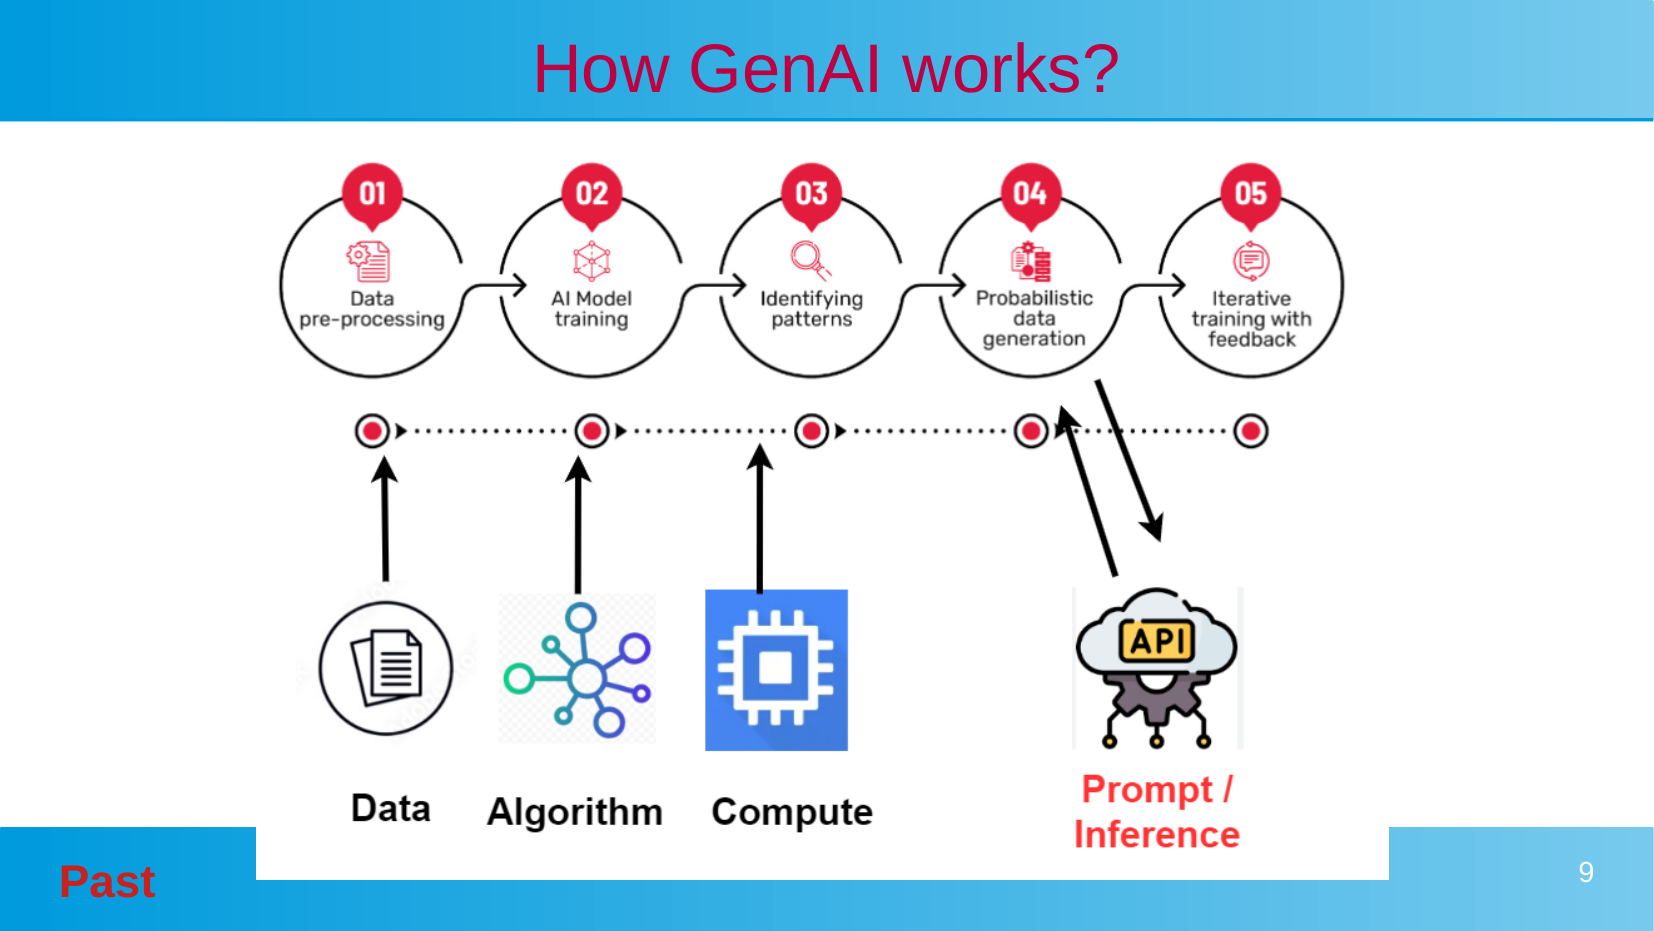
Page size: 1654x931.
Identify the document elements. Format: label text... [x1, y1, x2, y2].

picture [256, 123, 1389, 880]
title How GenAI works? [59, 29, 1595, 108]
